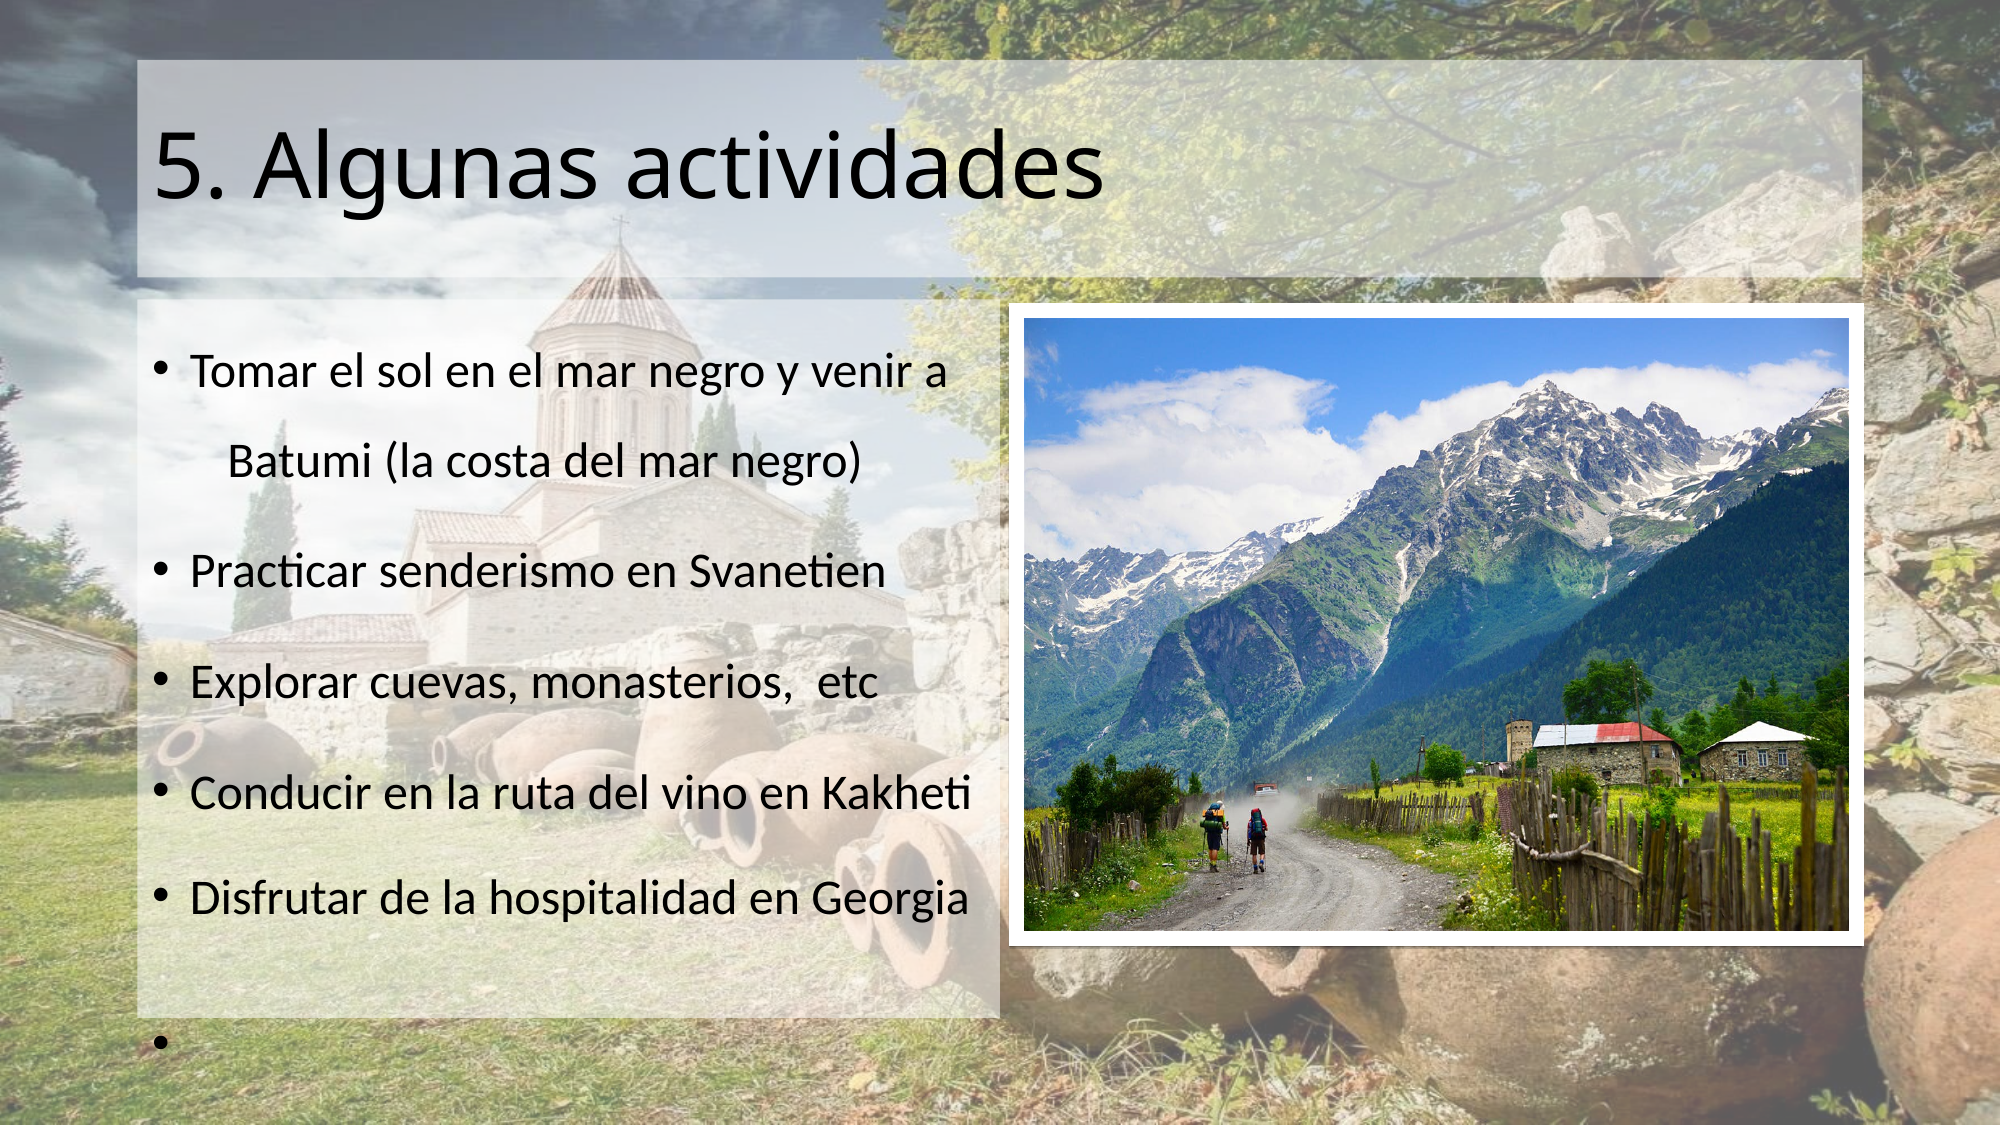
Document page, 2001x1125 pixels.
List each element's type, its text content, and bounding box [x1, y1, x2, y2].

list Tomar el sol en el mar negro y venir a Batumi (la costa del mar negro) Practicar senderismo en Svanetien Explorar cuevas, monasterios, etc Conducir en la ruta del vino en Kakheti Disfrutar de la hospitalidad en Georgia [137, 299, 1000, 1018]
picture [1023, 317, 1849, 932]
title 5. Algunas actividades [137, 59, 1863, 278]
